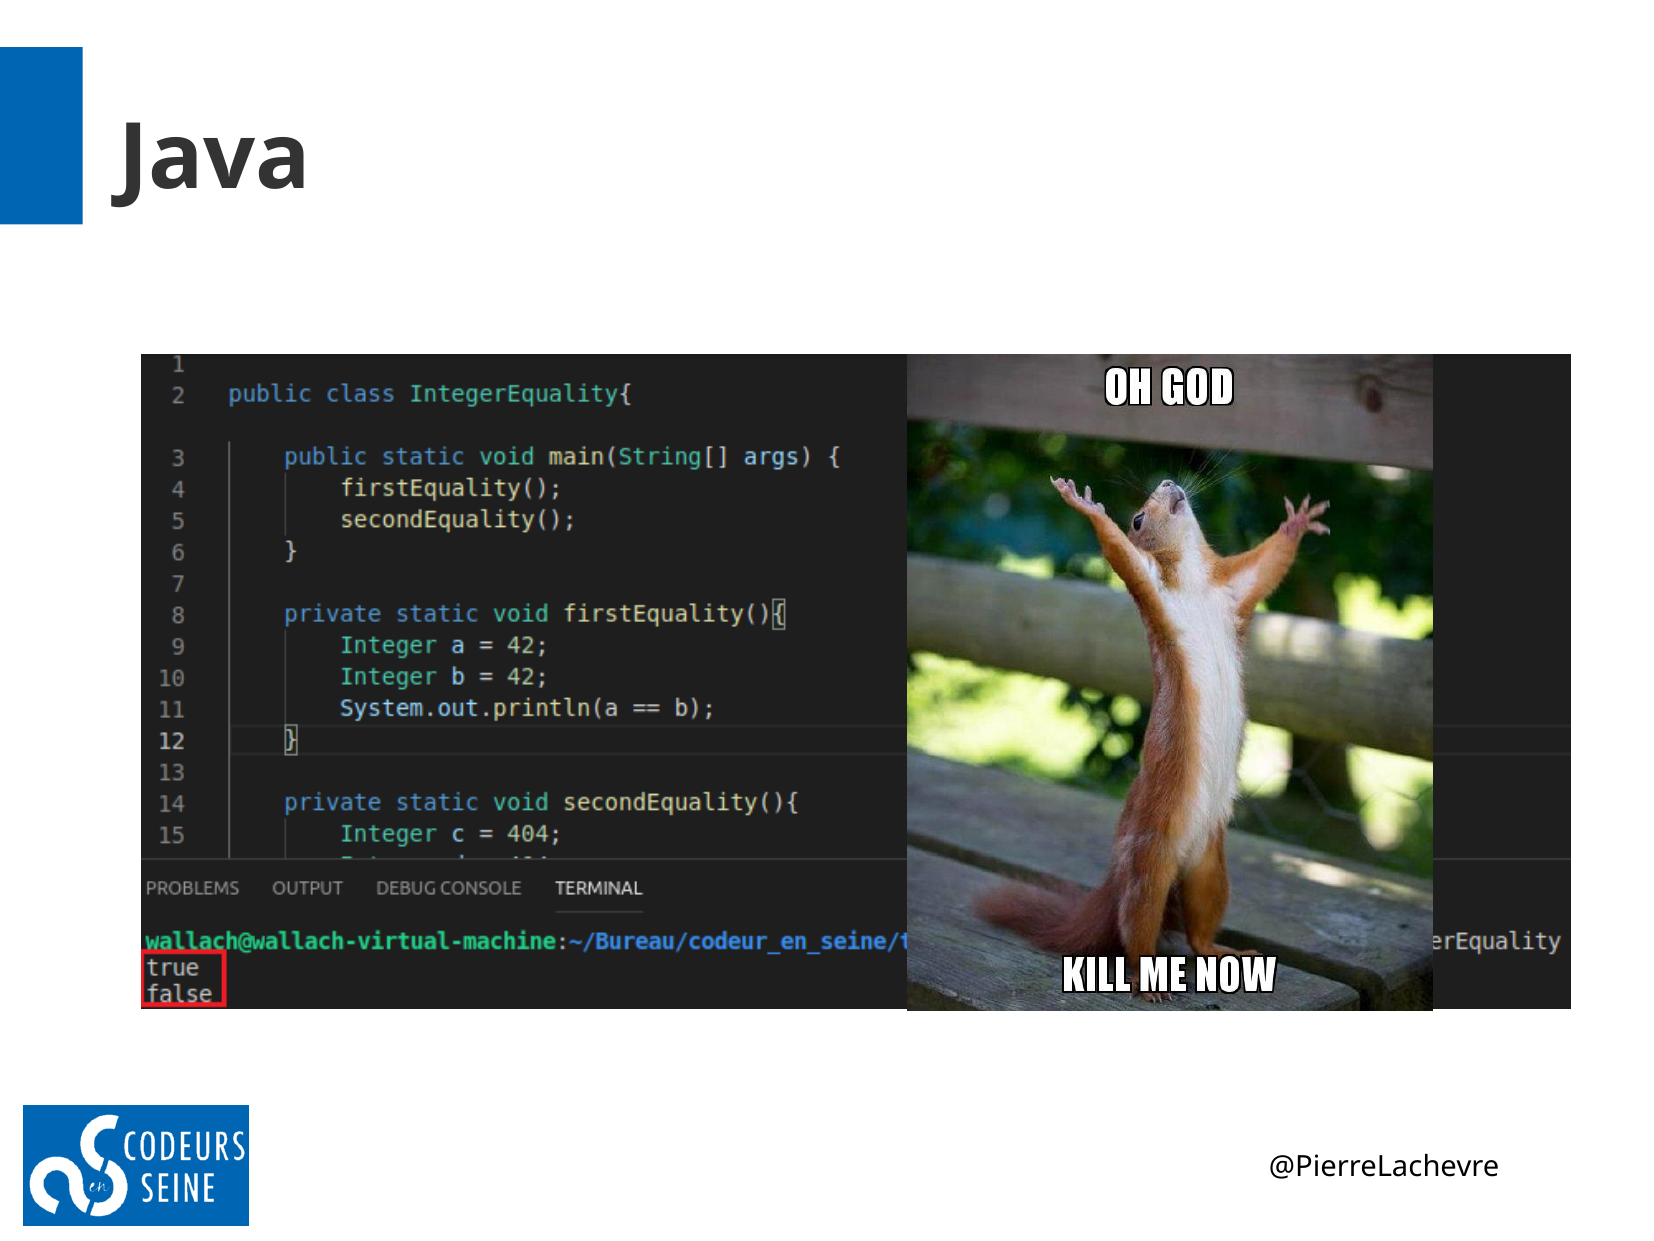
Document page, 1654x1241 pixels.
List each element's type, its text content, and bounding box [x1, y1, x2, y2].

picture [23, 1105, 249, 1226]
picture [141, 354, 1571, 1011]
title Java [118, 49, 1571, 257]
